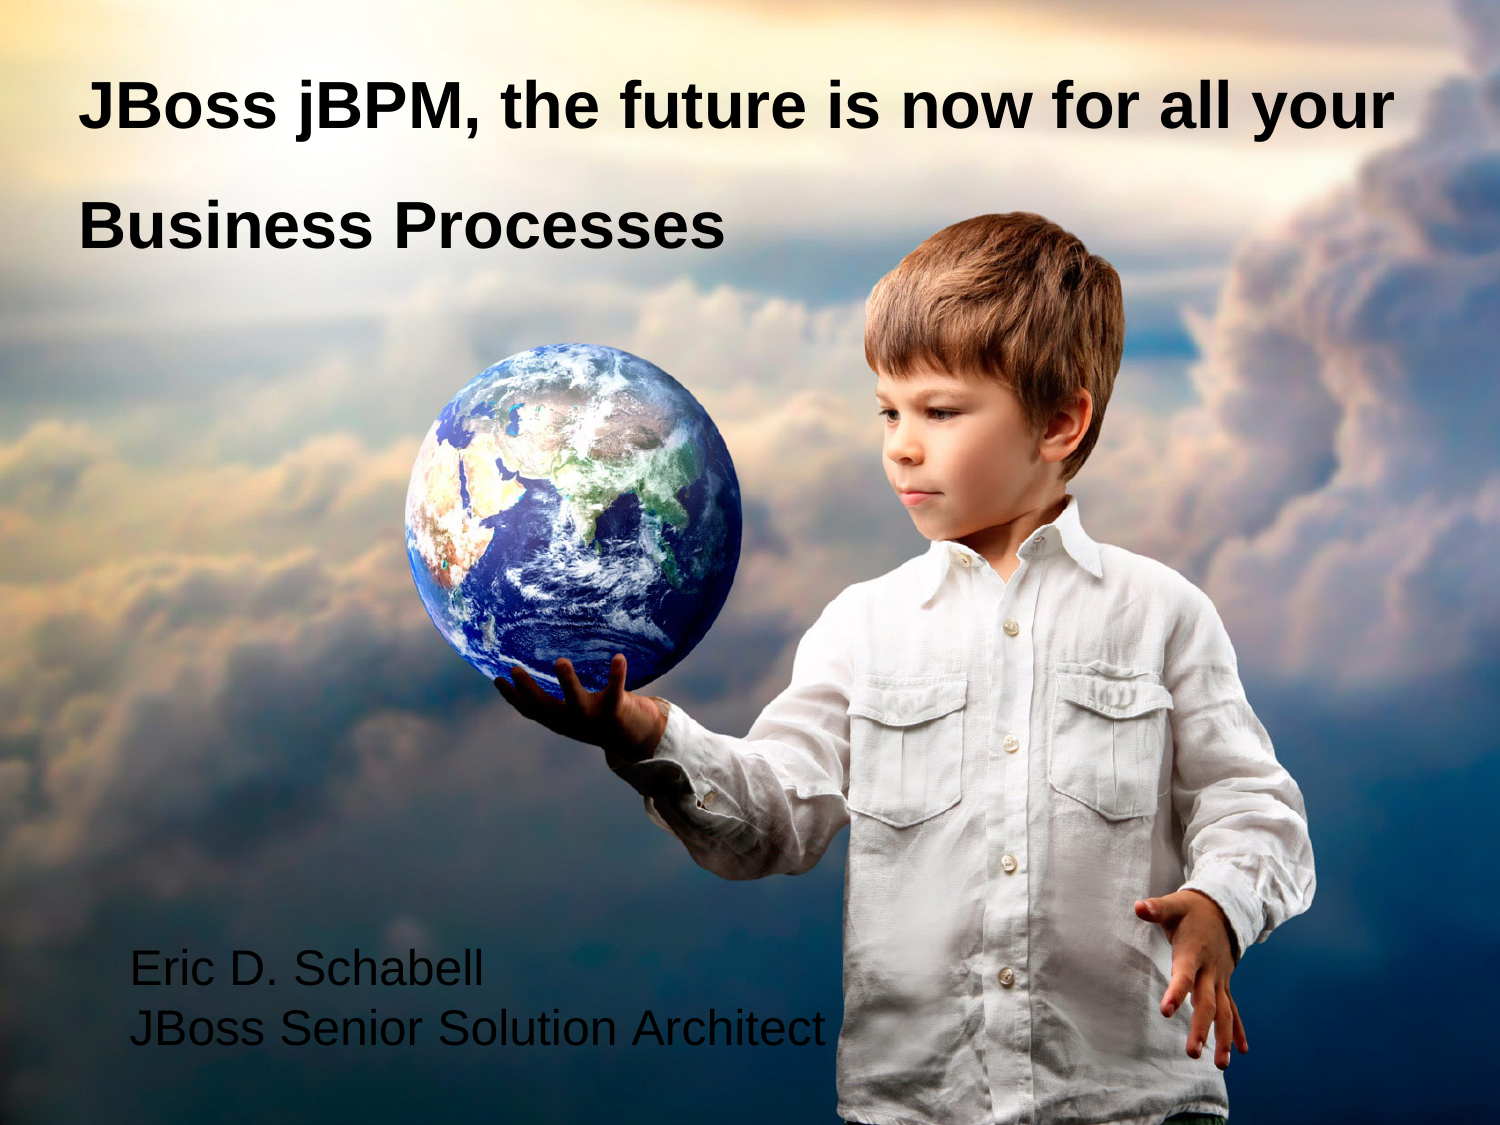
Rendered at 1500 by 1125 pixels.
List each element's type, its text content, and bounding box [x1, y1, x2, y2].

text_box JBoss jBPM, the future is now for all your Business Processes [64, 14, 1500, 270]
picture [0, 0, 1500, 1125]
text_box Eric D. Schabell JBoss Senior Solution Architect [114, 927, 840, 1123]
